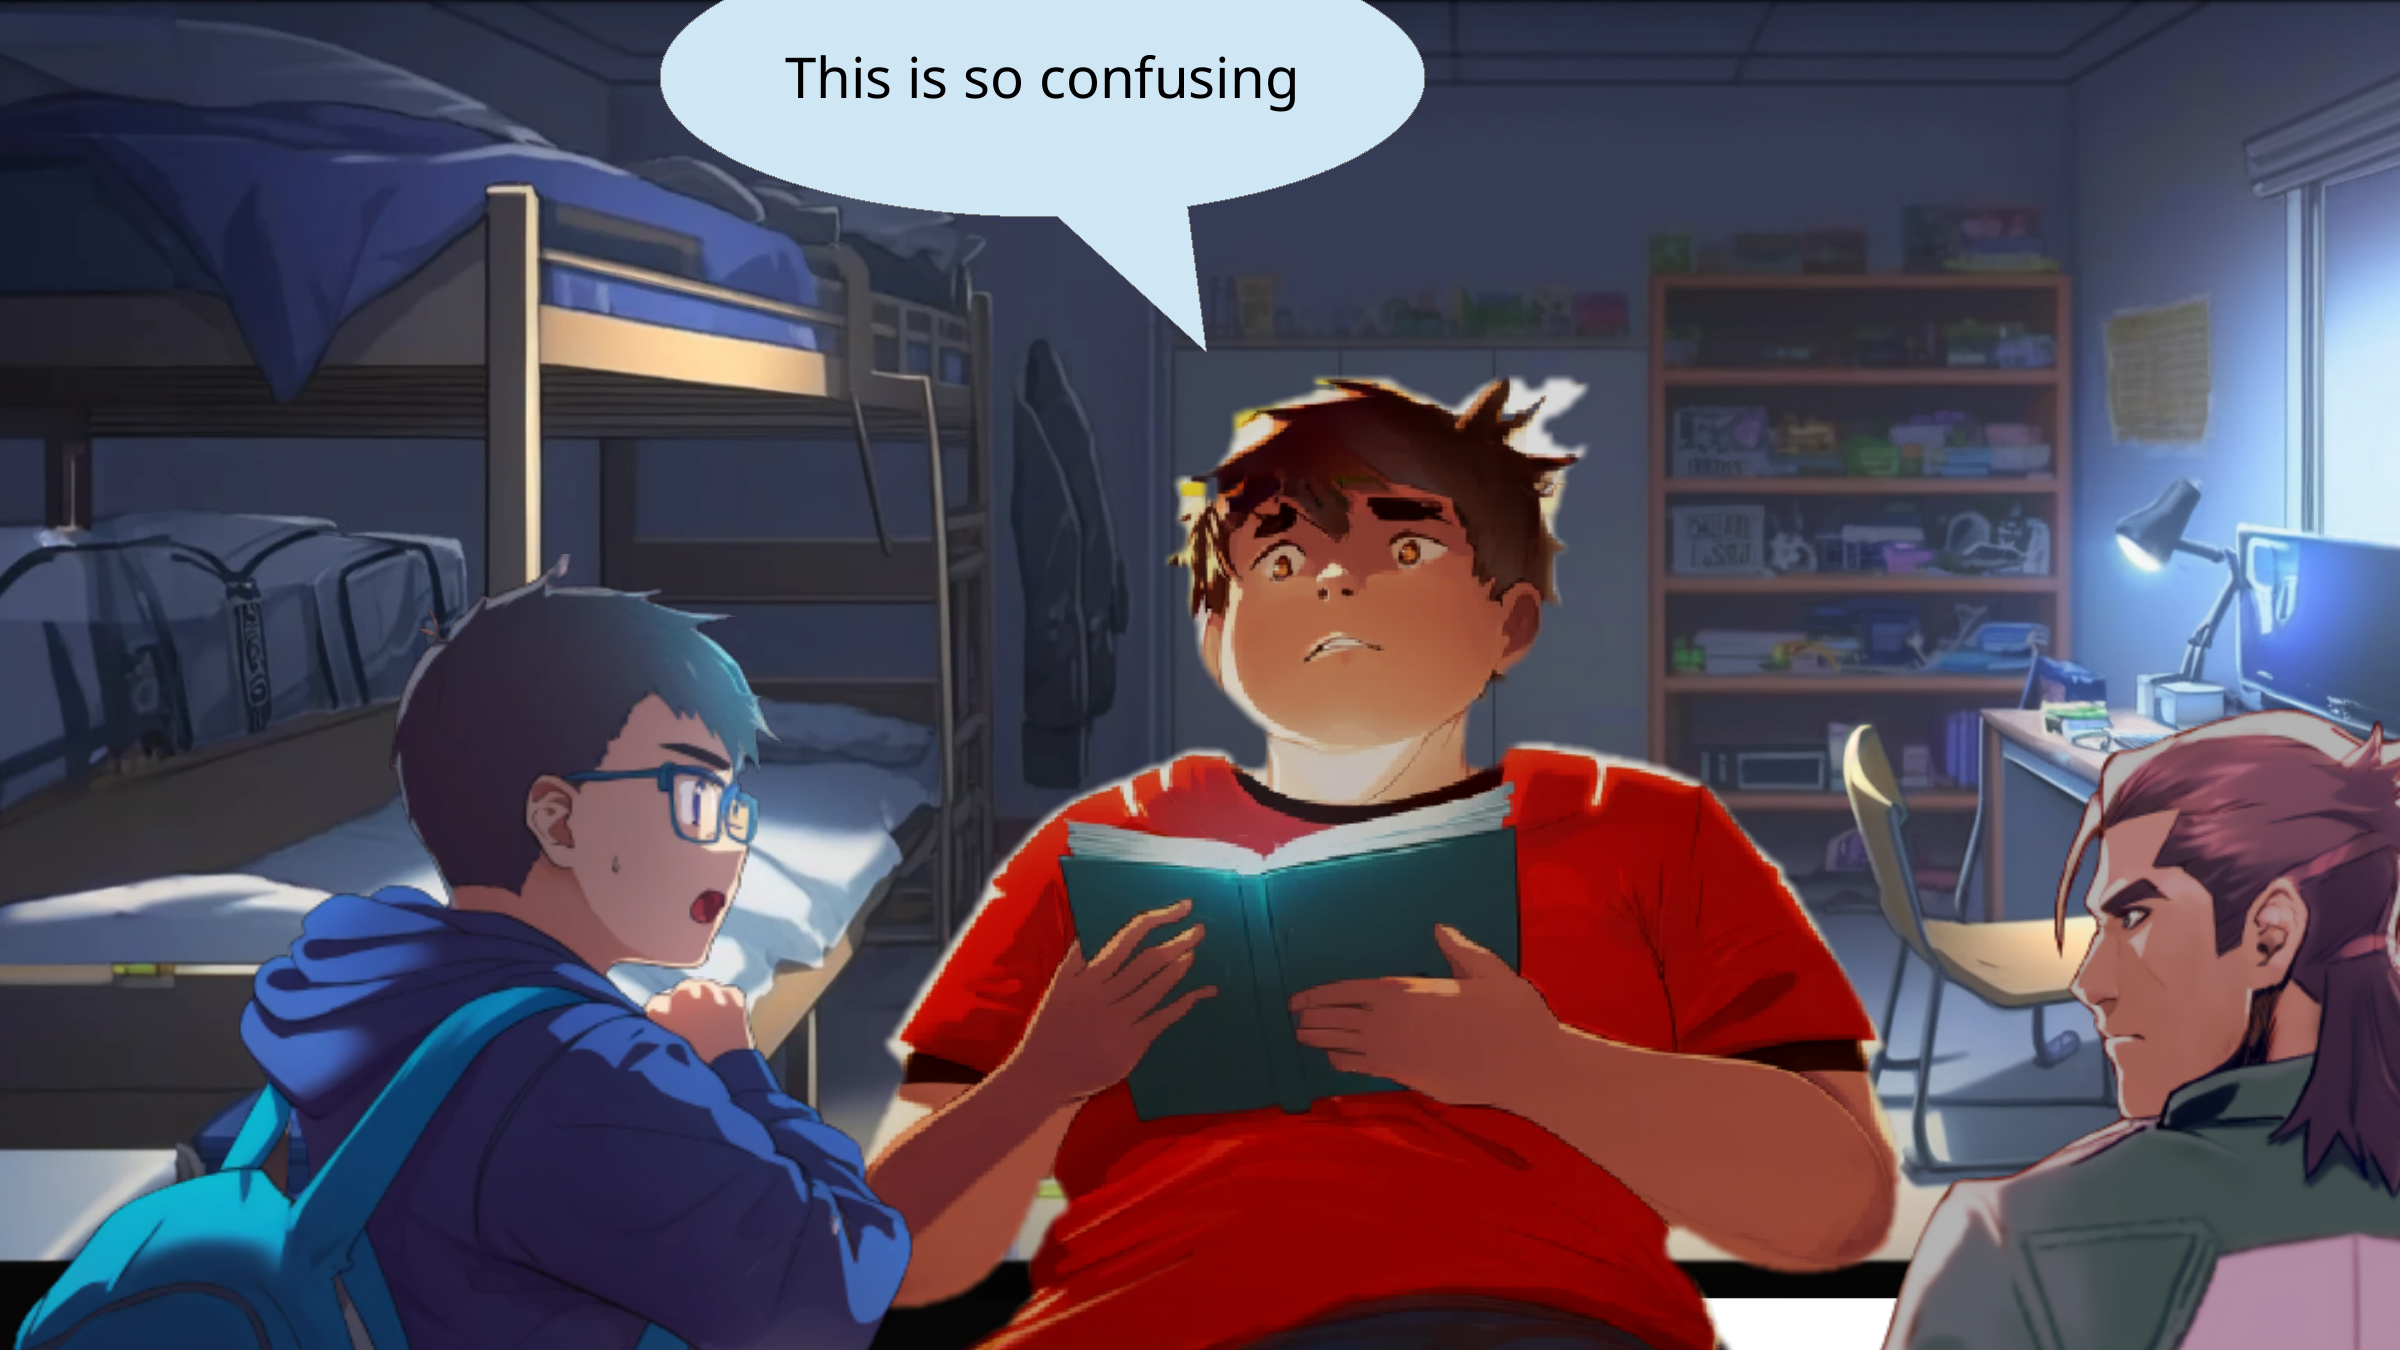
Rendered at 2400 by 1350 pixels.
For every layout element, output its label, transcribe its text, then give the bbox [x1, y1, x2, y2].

picture [0, 0, 2400, 1350]
text_box This is so confusing [660, 0, 1426, 352]
